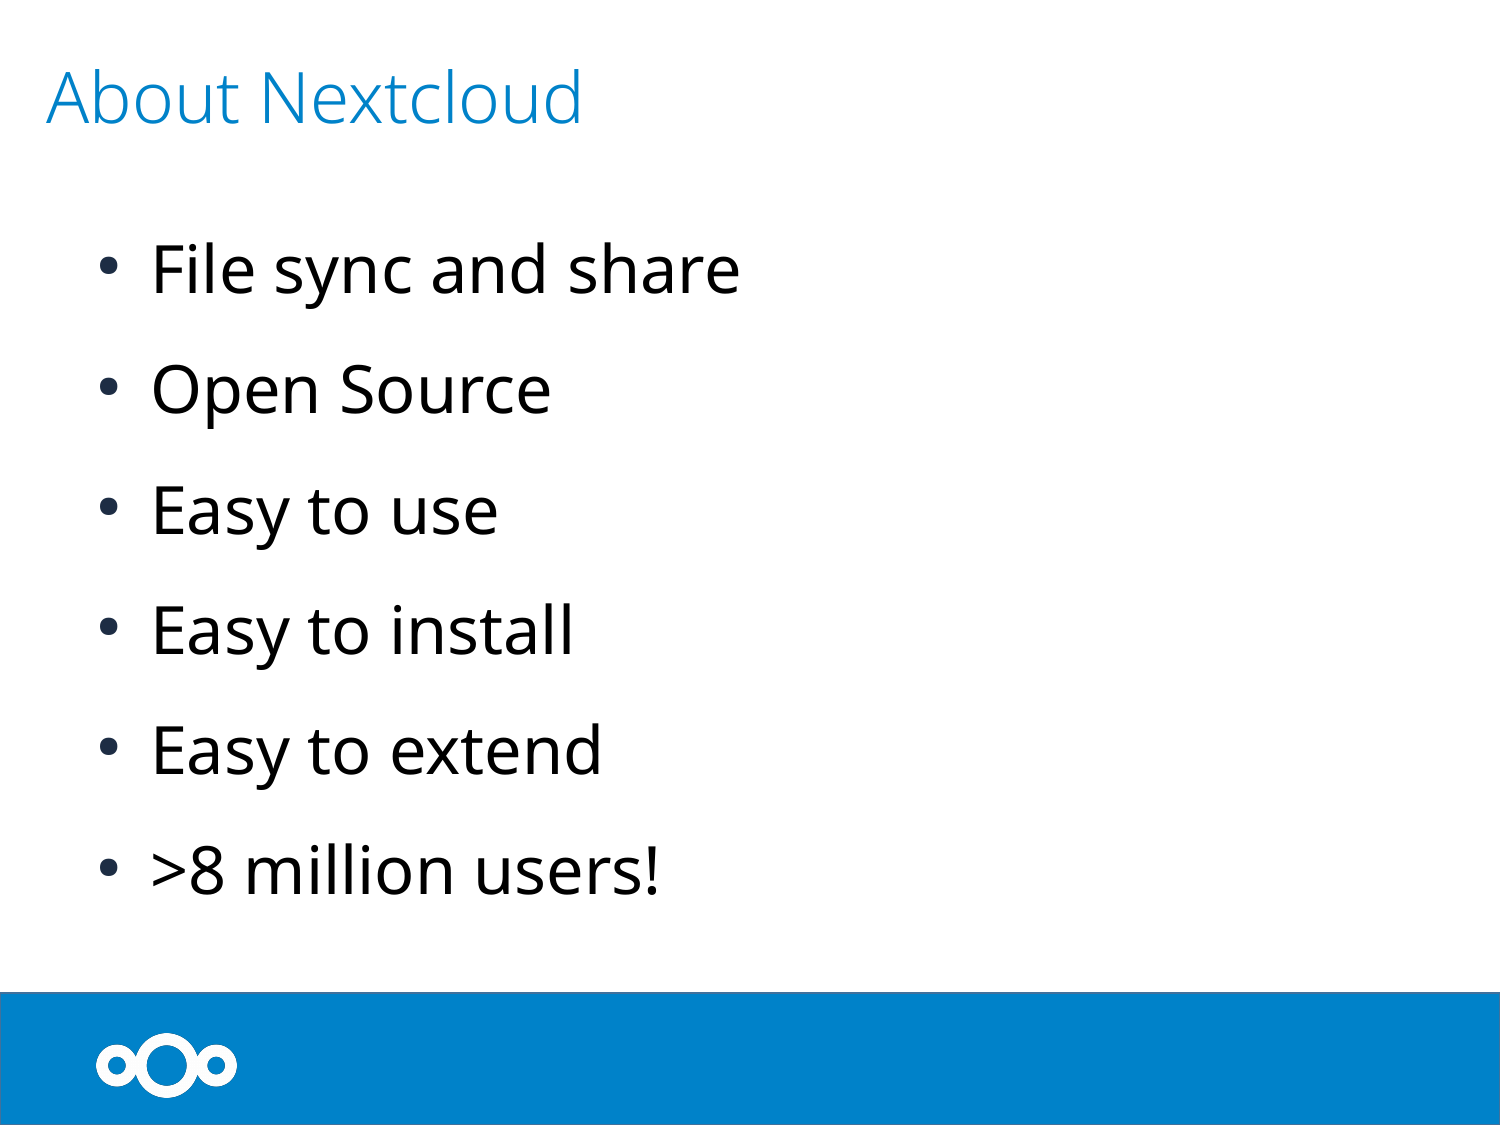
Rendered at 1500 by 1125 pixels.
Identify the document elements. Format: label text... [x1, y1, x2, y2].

title About Nextcloud [46, 5, 1258, 187]
picture [96, 1033, 237, 1098]
list File sync and share Open Source Easy to use Easy to install Easy to extend >8 million users! [46, 214, 1406, 1004]
